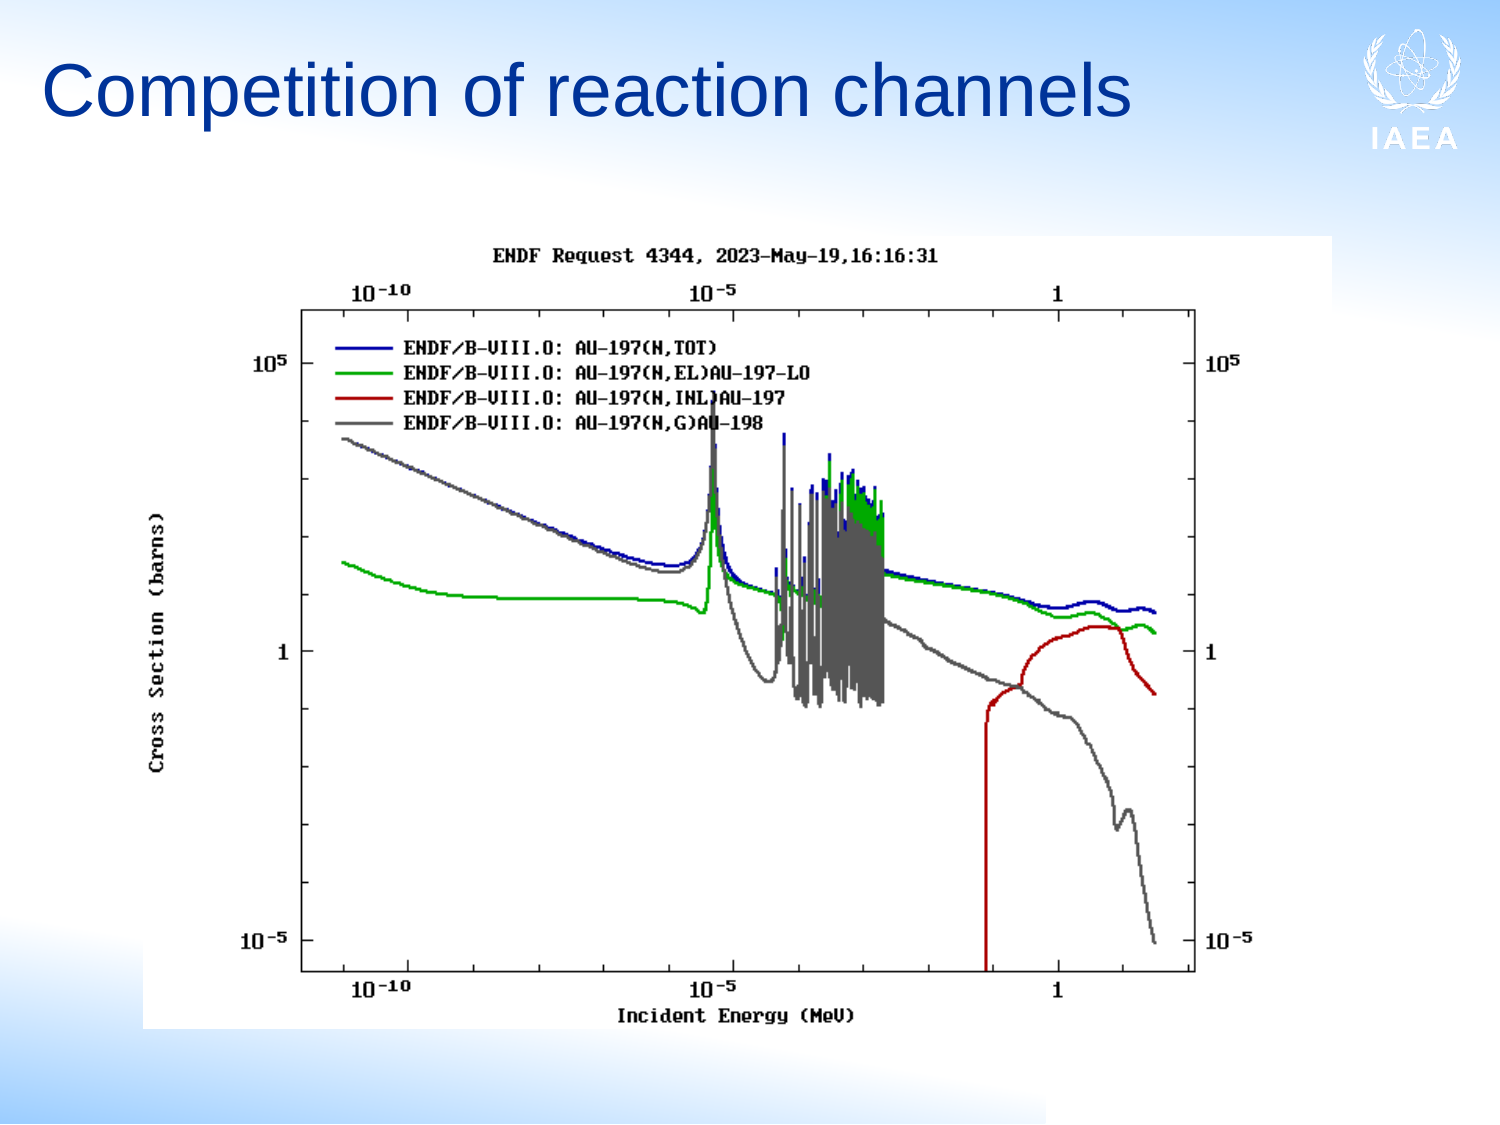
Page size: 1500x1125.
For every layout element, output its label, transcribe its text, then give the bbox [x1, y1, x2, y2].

picture [143, 236, 1332, 1029]
picture [1363, 29, 1461, 149]
title Competition of reaction channels [41, 5, 1219, 174]
